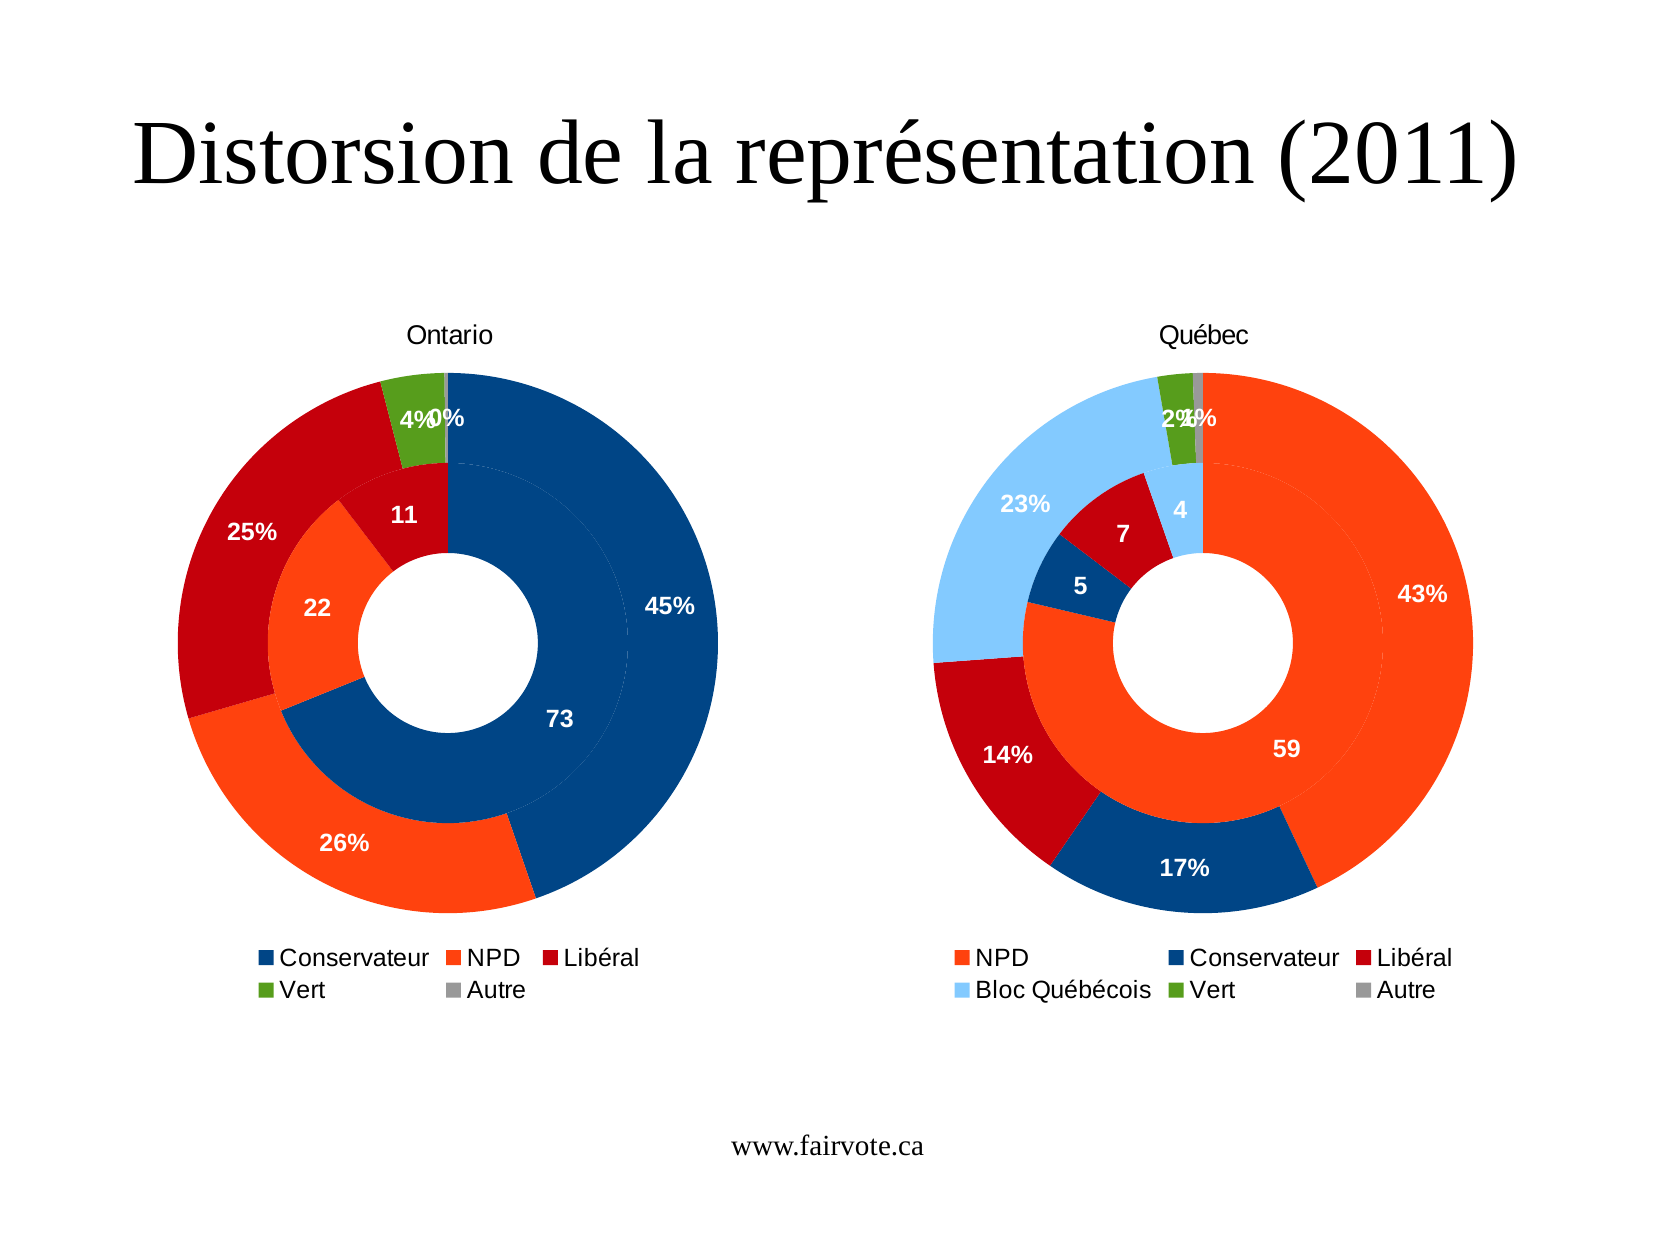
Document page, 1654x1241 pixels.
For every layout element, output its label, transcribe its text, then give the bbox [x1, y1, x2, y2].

title Distorsion de la représentation (2011) [82, 49, 1571, 257]
chart [849, 290, 1560, 1010]
chart [94, 290, 805, 1010]
